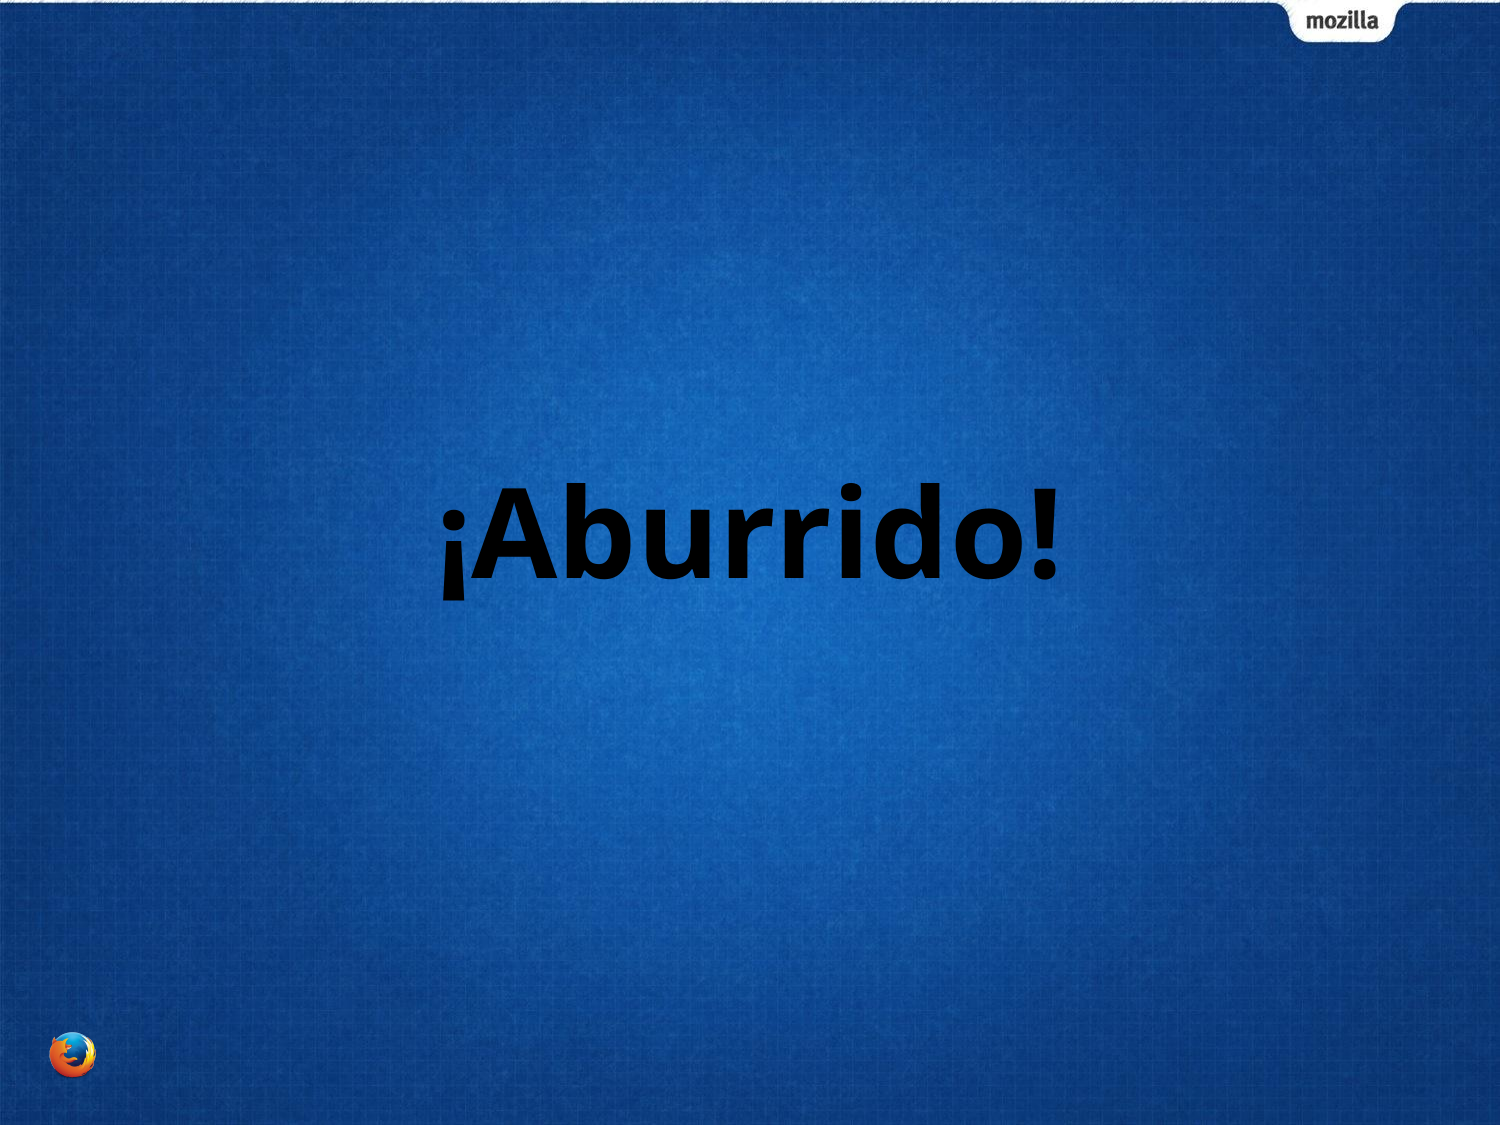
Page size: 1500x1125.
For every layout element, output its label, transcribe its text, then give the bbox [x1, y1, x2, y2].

picture [0, 0, 1500, 1125]
title ¡Aburrido! [75, 438, 1425, 626]
